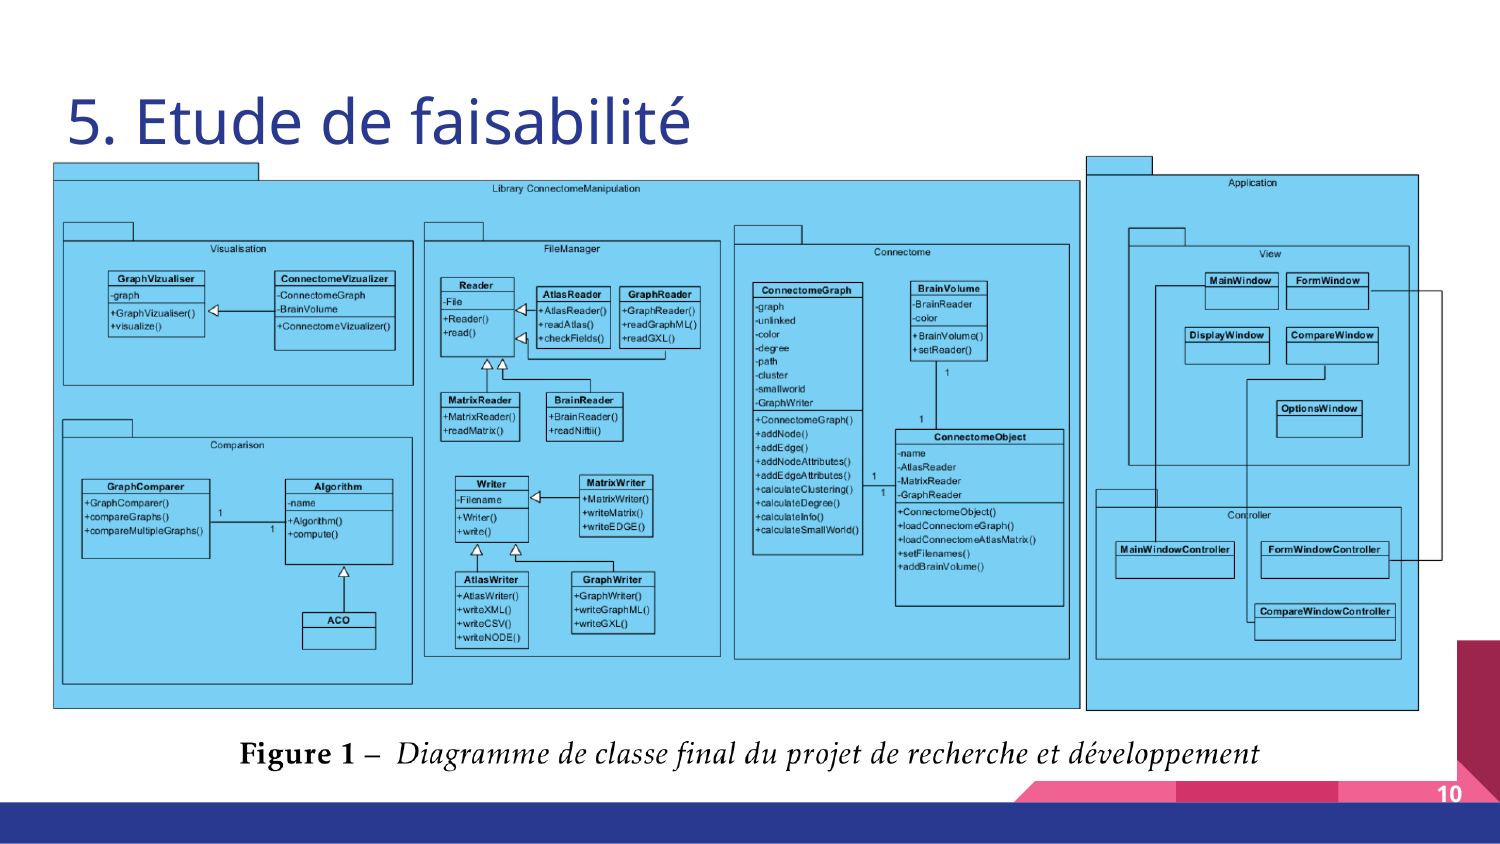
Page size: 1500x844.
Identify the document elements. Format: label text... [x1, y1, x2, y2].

picture [43, 153, 1457, 781]
title 5. Etude de faisabilité [51, 67, 1449, 153]
slide_number <number> [1387, 762, 1478, 828]
